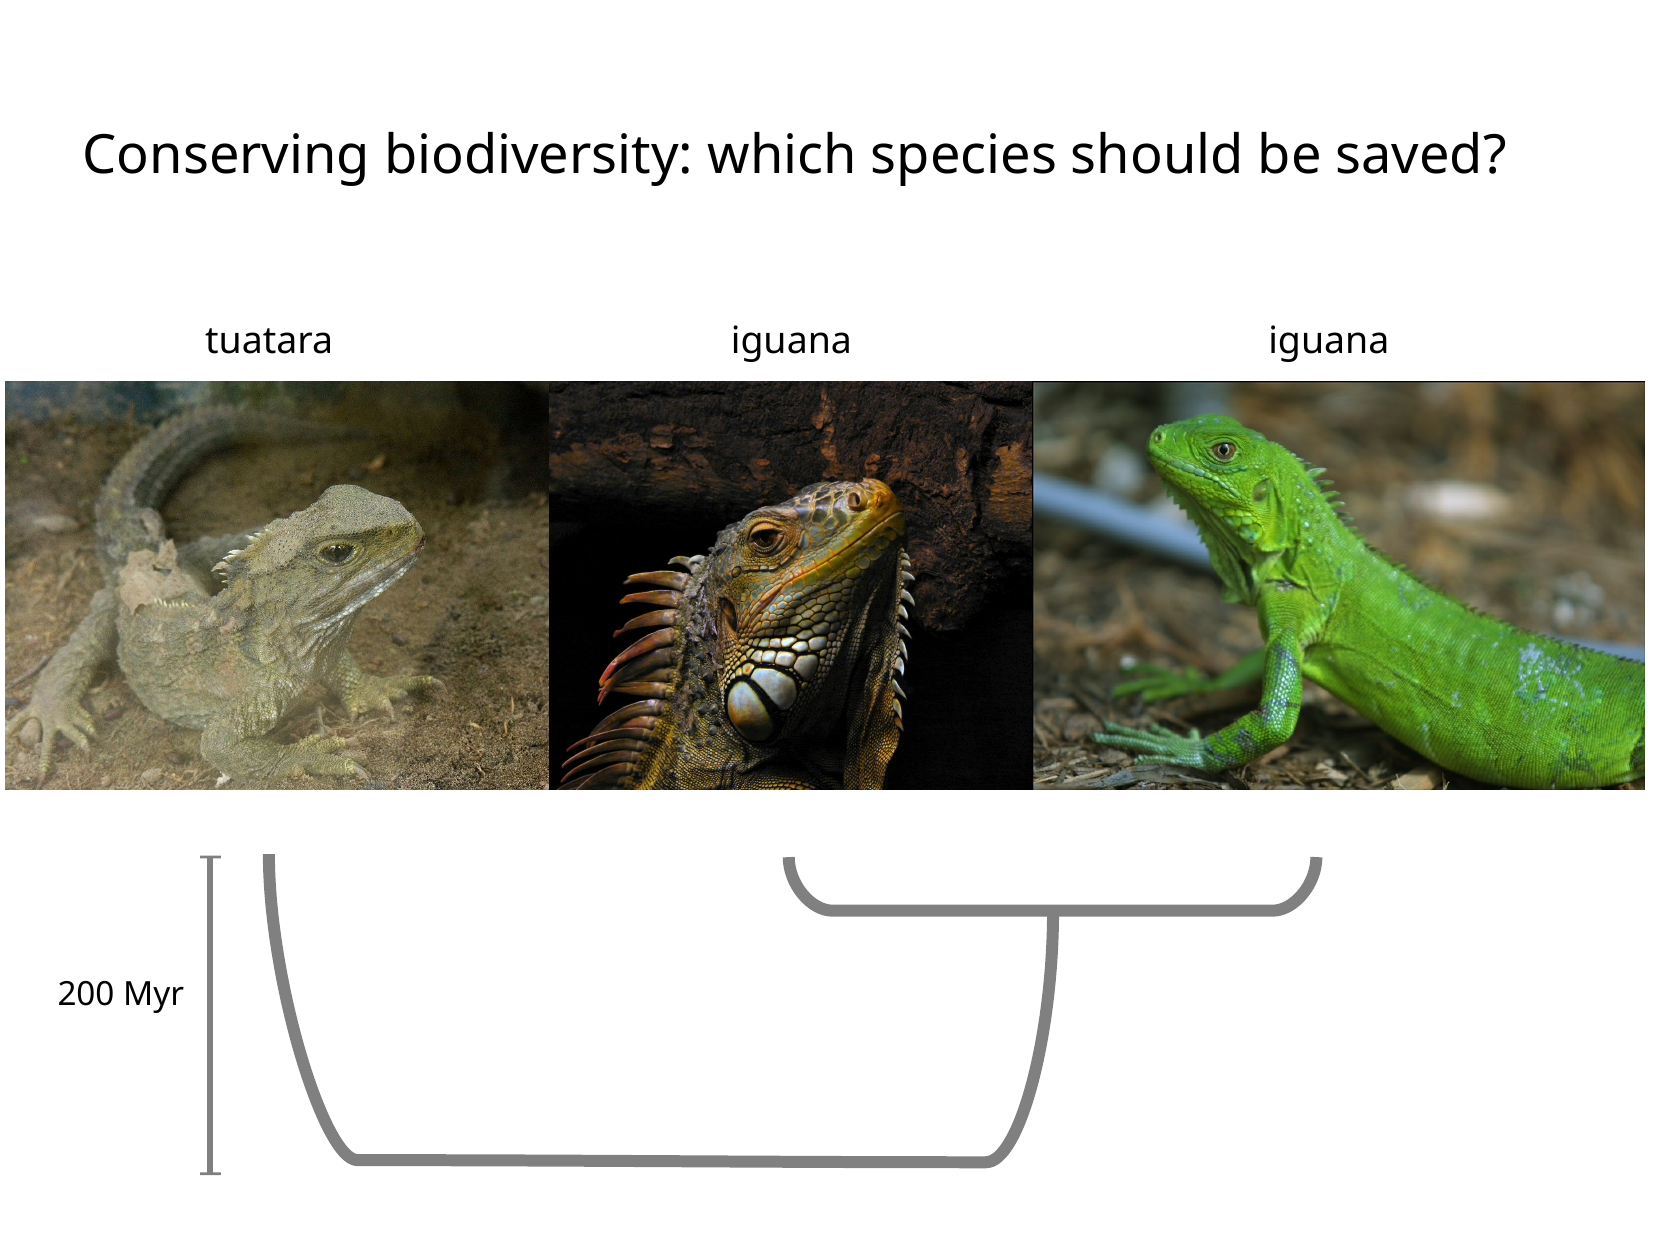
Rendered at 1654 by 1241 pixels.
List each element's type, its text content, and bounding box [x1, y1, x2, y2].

text_box iguana [716, 306, 854, 374]
text_box 200 Myr [42, 962, 206, 1024]
picture [5, 381, 1645, 790]
title Conserving biodiversity: which species should be saved? [82, 49, 1571, 257]
text_box iguana [1253, 306, 1392, 374]
text_box tuatara [190, 306, 351, 374]
